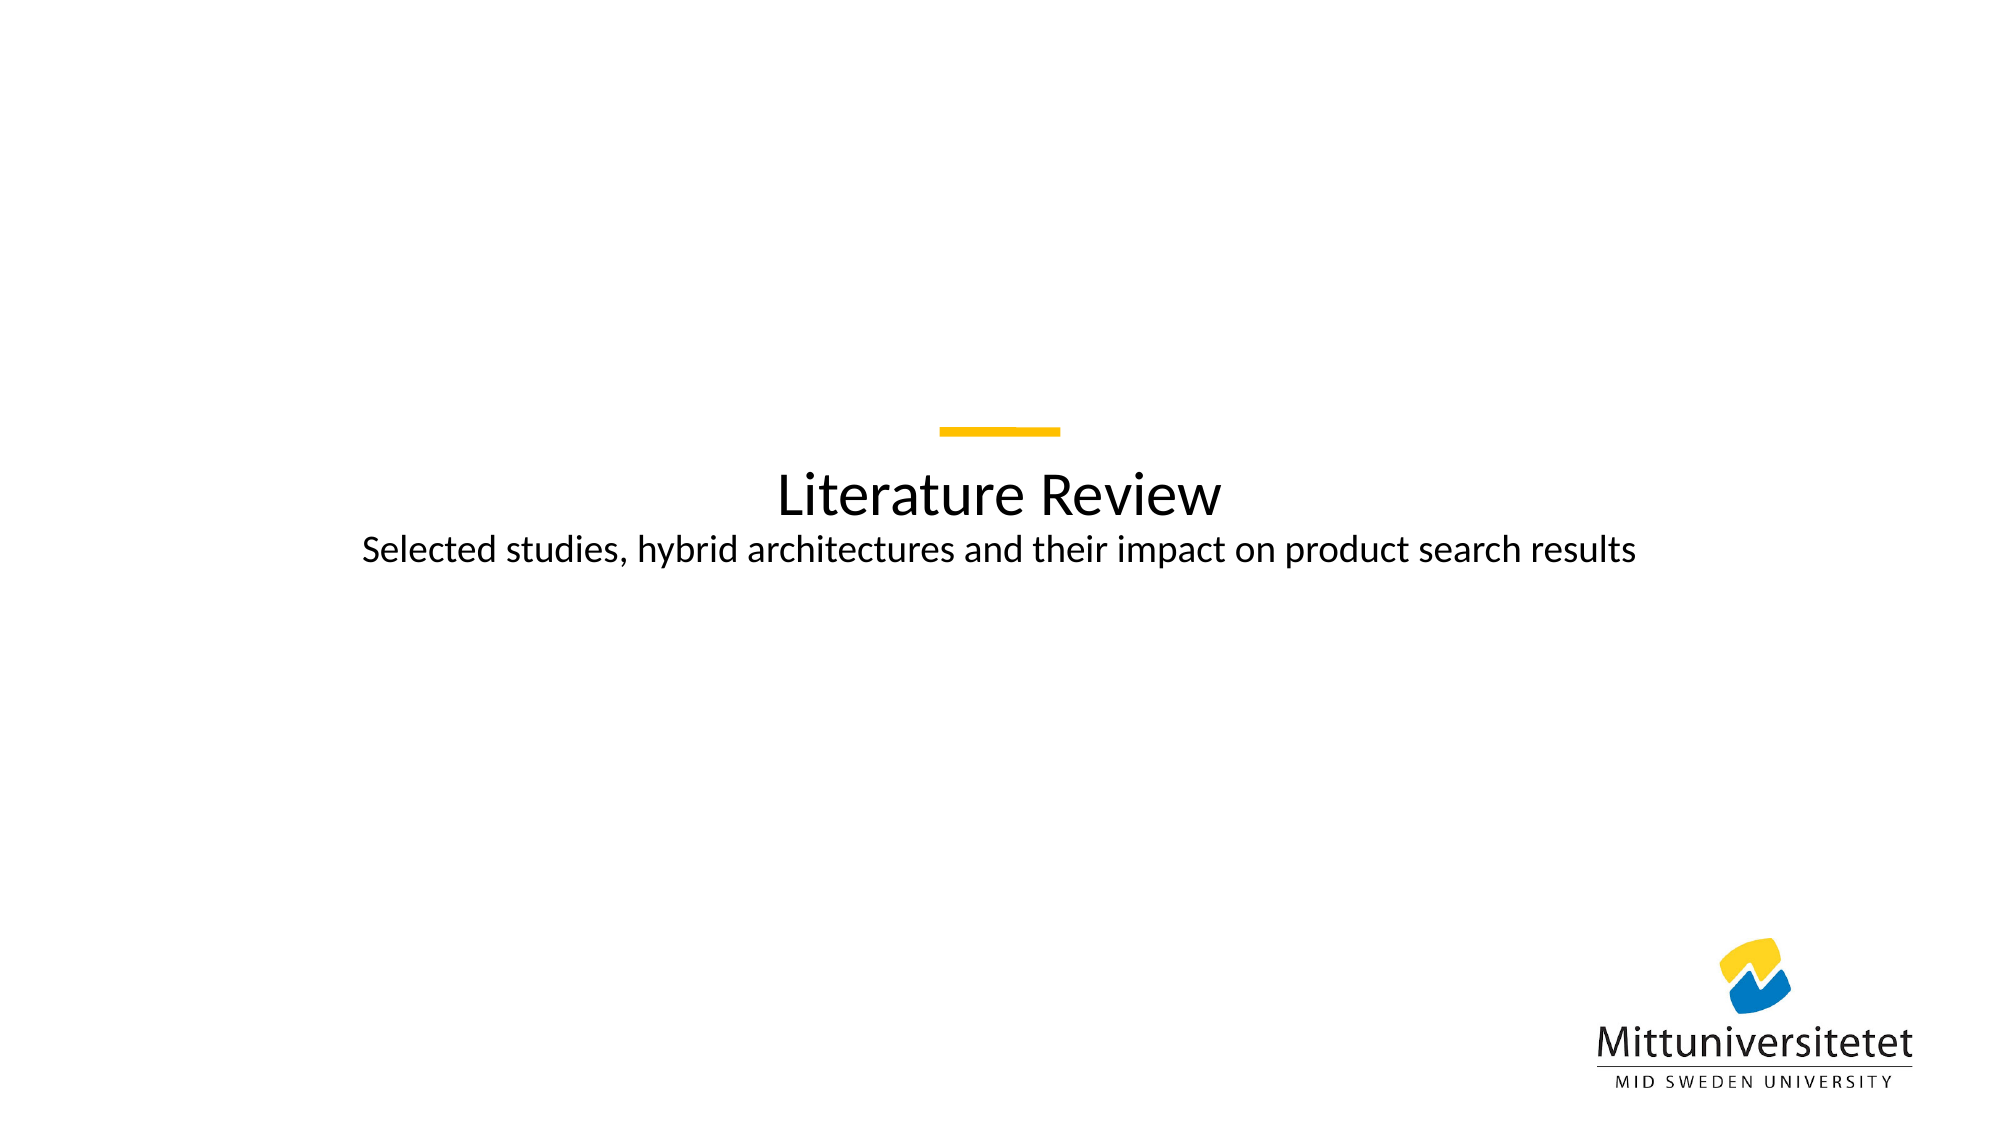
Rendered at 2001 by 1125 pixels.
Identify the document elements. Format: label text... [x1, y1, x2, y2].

picture [1597, 938, 1913, 1088]
title Literature Review Selected studies, hybrid architectures and their impact on product search results [314, 454, 1686, 614]
